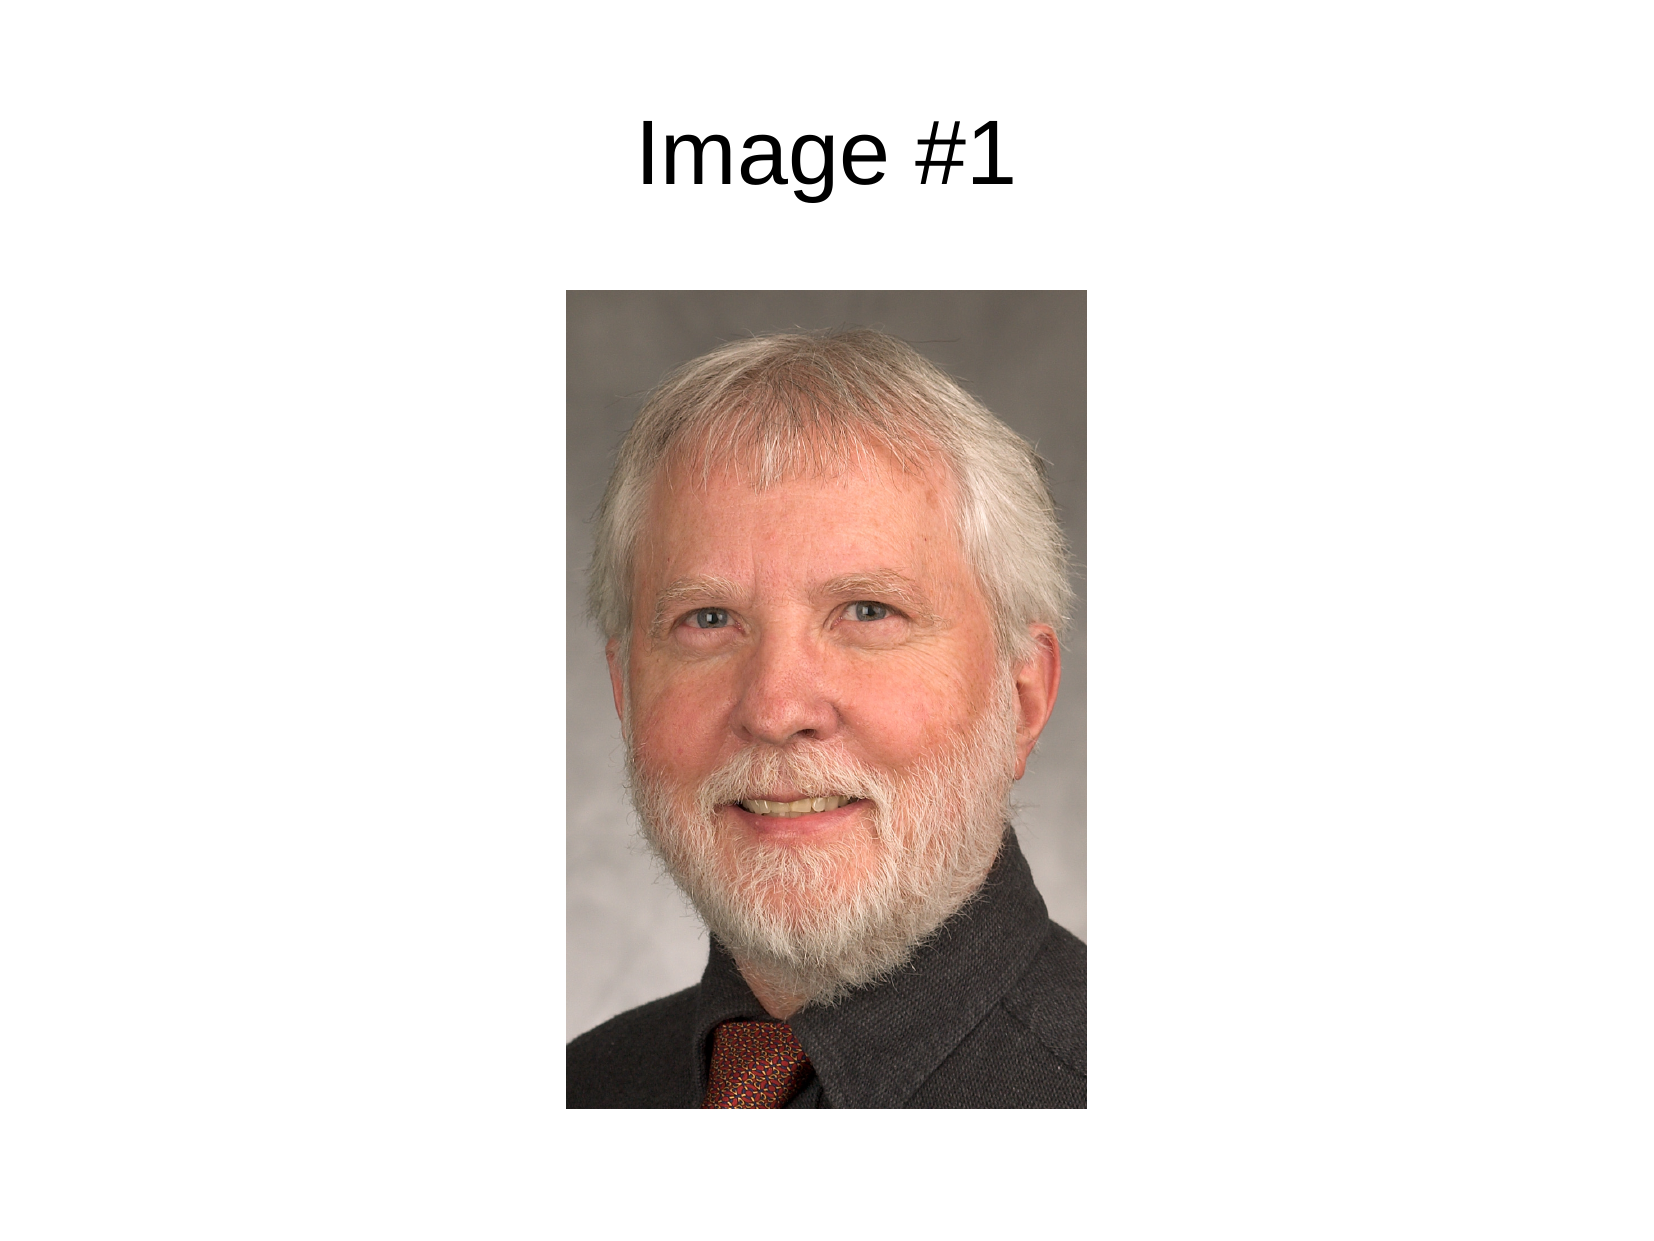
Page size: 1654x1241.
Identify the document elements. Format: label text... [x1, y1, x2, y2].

picture [566, 290, 1087, 1109]
title Image #1 [82, 49, 1571, 257]
